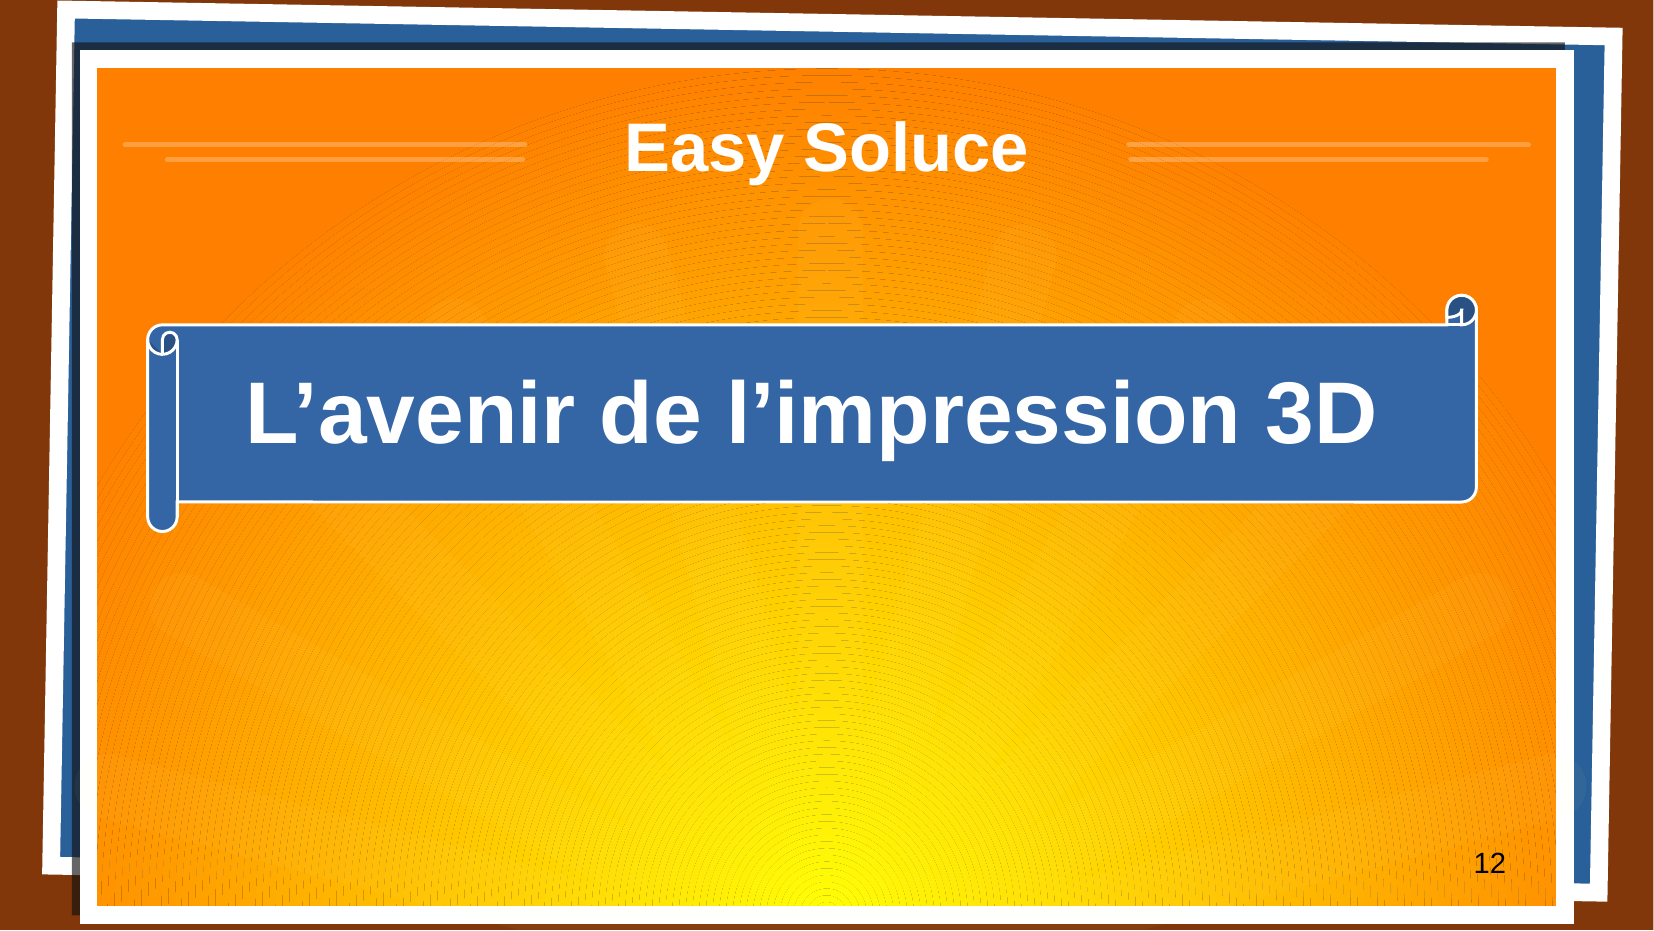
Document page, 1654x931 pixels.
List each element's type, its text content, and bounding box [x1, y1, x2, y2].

text_box [147, 295, 1477, 532]
text_box L’avenir de l’impression 3D [177, 364, 1447, 463]
title Easy Soluce [531, 73, 1123, 222]
